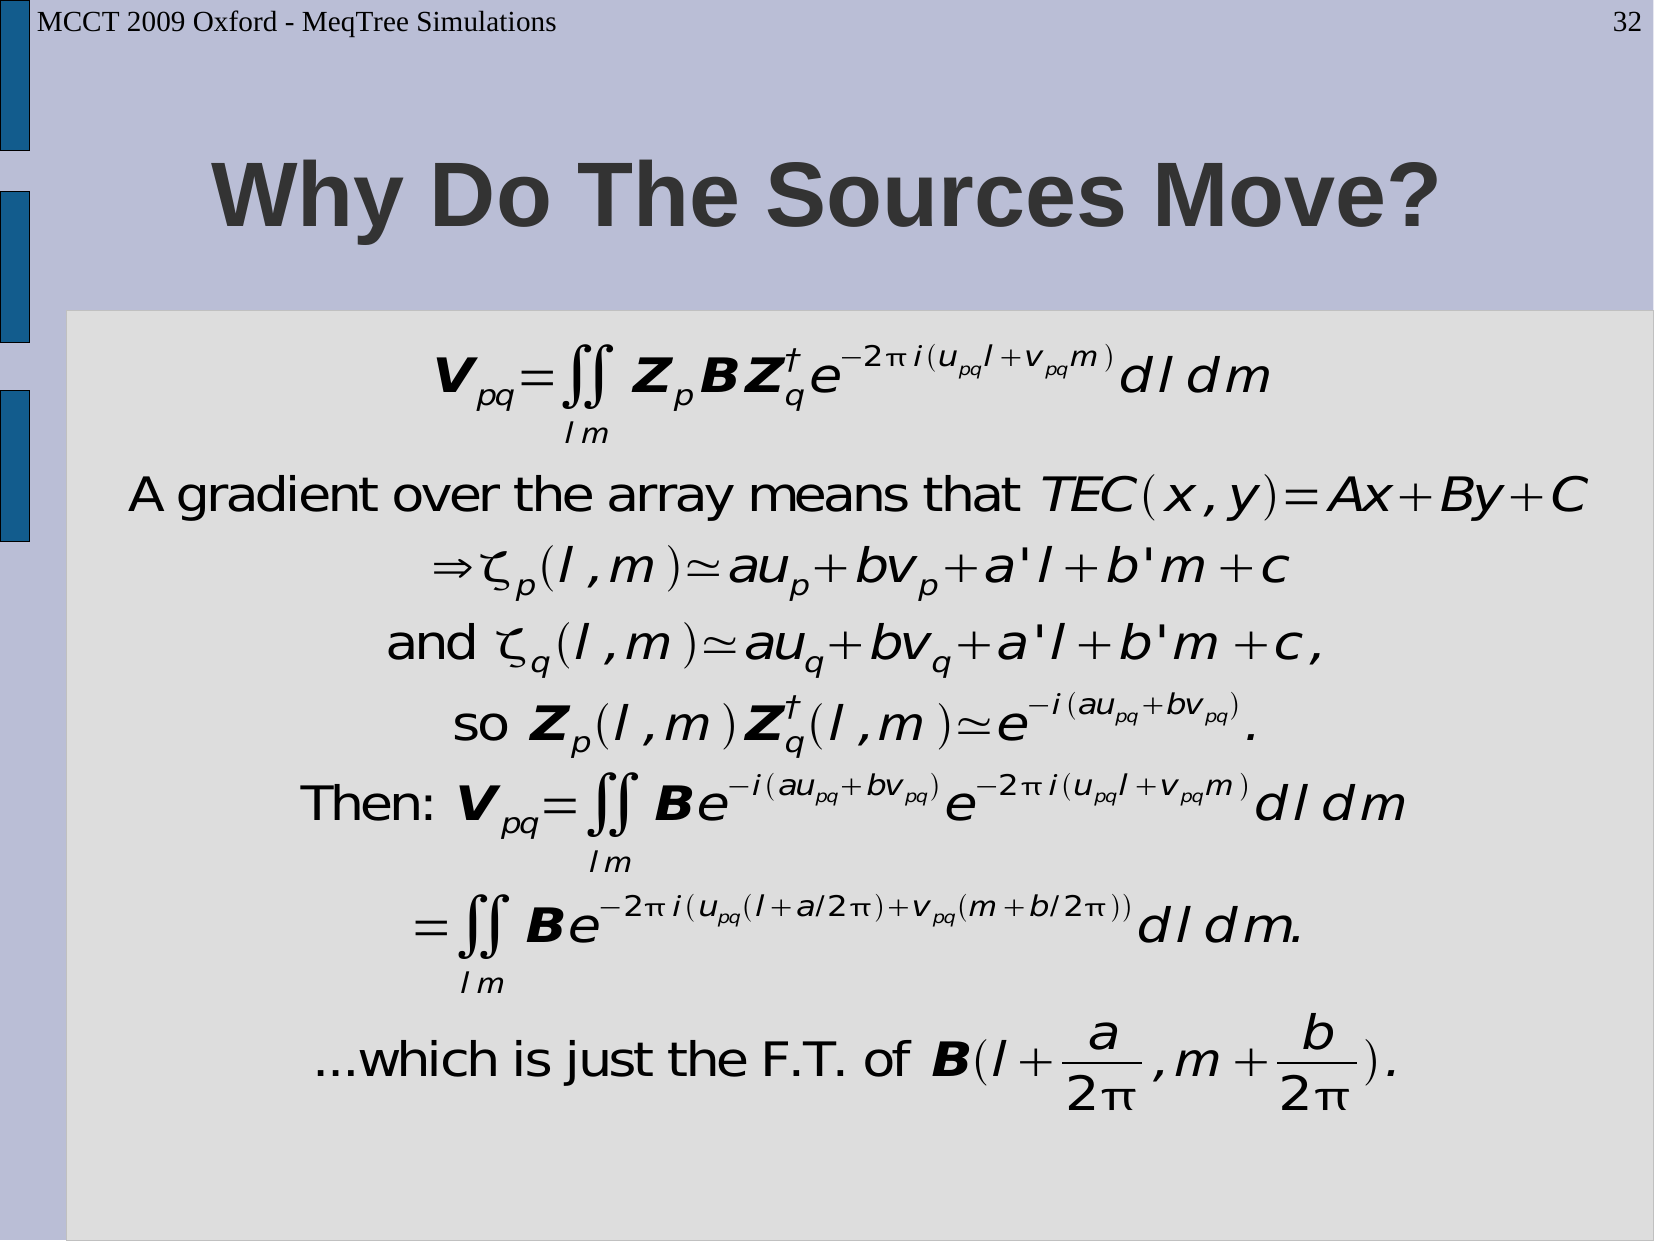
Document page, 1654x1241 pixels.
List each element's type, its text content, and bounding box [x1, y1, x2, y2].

title Why Do The Sources Move? [121, 91, 1534, 299]
chart [118, 333, 1591, 1123]
